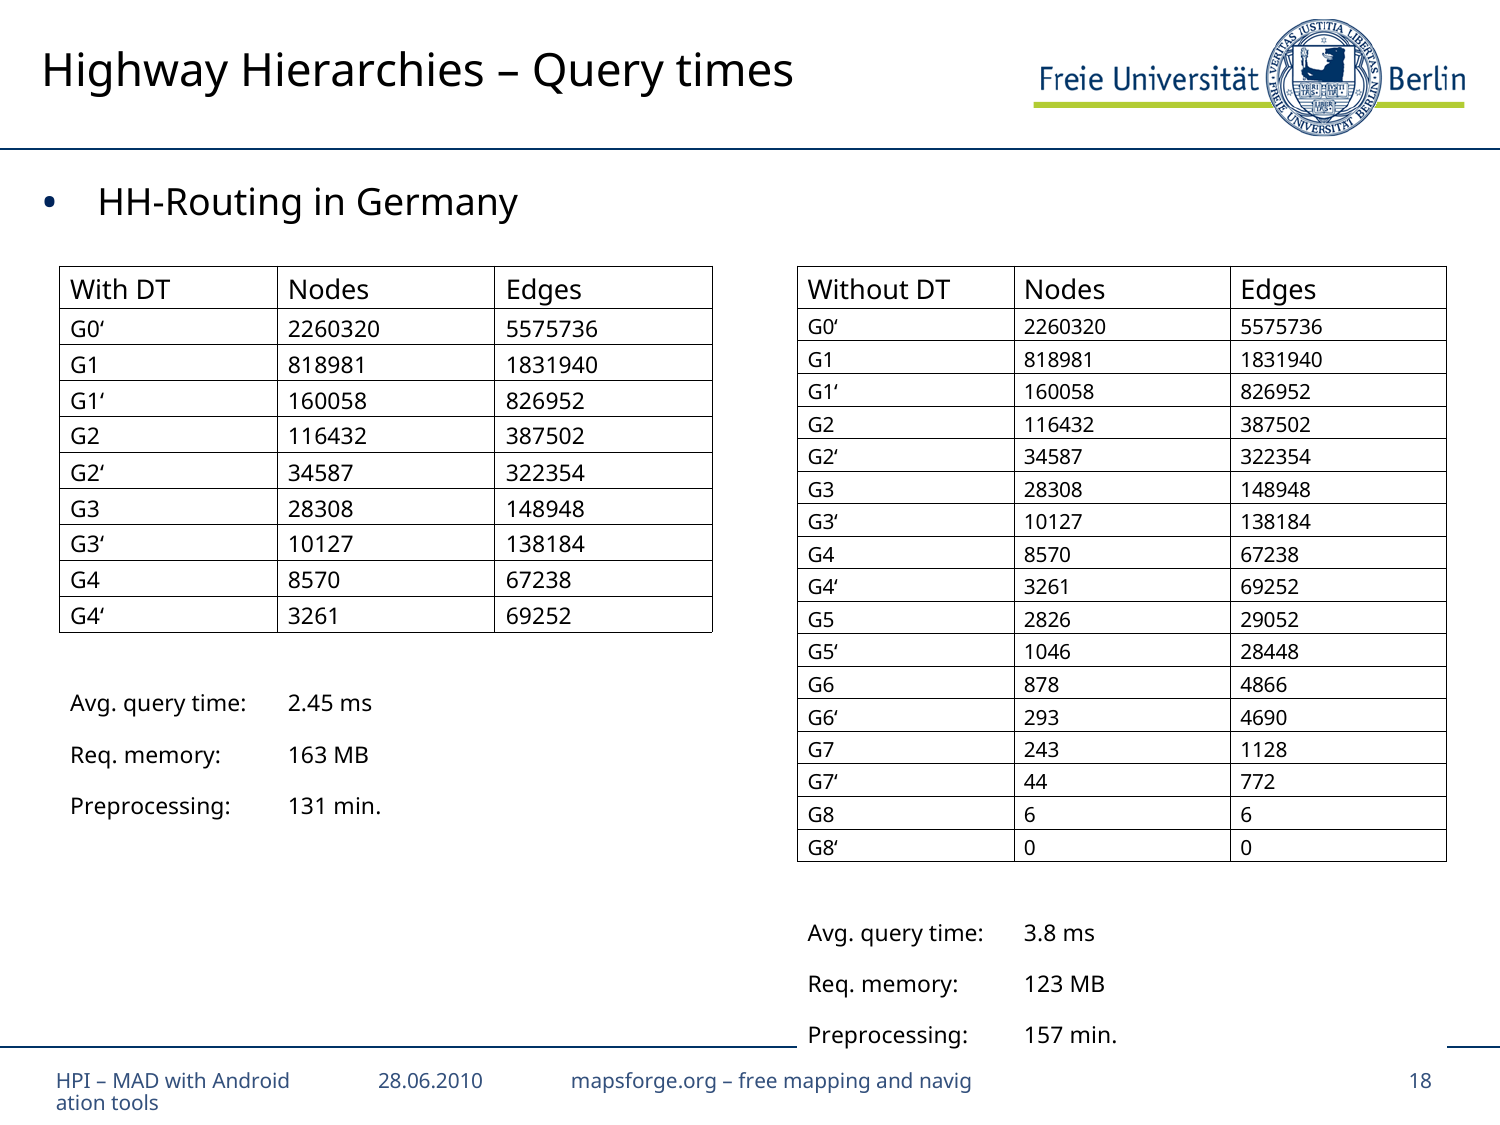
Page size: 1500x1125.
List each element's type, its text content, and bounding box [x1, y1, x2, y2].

table_cell 772 [1231, 764, 1446, 796]
table_cell 29052 [1231, 602, 1446, 633]
table_cell 826952 [1231, 374, 1446, 406]
table_cell G0‘ [798, 309, 1014, 340]
table_cell G3‘ [60, 525, 277, 560]
table_cell G6 [798, 667, 1014, 698]
table_cell G4 [60, 561, 277, 596]
table_cell Avg. query time: [797, 912, 1014, 963]
table_cell 163 MB [277, 734, 495, 785]
table_cell G4 [798, 537, 1014, 568]
table_cell 10127 [1015, 504, 1230, 536]
table_cell 1046 [1015, 634, 1230, 666]
table_cell [495, 633, 712, 683]
table_cell G4‘ [60, 597, 277, 632]
table_cell 1831940 [495, 345, 712, 380]
table_cell G3‘ [798, 504, 1014, 536]
table_cell [277, 633, 495, 683]
table_cell 10127 [278, 525, 494, 560]
table_cell 148948 [1231, 472, 1446, 503]
table_cell 34587 [278, 453, 494, 488]
table_cell 8570 [278, 561, 494, 596]
table_cell 28308 [1015, 472, 1230, 503]
table_cell 5575736 [1231, 309, 1446, 340]
table_cell [495, 785, 712, 836]
table_cell 322354 [495, 453, 712, 488]
table_cell 1831940 [1231, 341, 1446, 373]
table_cell G2‘ [60, 453, 277, 488]
table_cell Req. memory: [59, 734, 277, 785]
list HH-Routing in Germany [41, 175, 1447, 919]
table_cell 2260320 [278, 309, 494, 344]
table_cell 1128 [1231, 732, 1446, 763]
table_cell 131 min. [277, 785, 495, 836]
table_cell G3 [798, 472, 1014, 503]
table_cell [59, 633, 277, 683]
table_cell 4690 [1231, 699, 1446, 731]
table_cell G1‘ [798, 374, 1014, 406]
table_cell Req. memory: [797, 963, 1014, 1014]
table_cell G3 [60, 489, 277, 524]
table_cell G5 [798, 602, 1014, 633]
table_cell 8570 [1015, 537, 1230, 568]
table_cell [1230, 963, 1447, 1014]
table_cell 818981 [1015, 341, 1230, 373]
table_cell 387502 [495, 417, 712, 452]
table_cell [495, 683, 712, 734]
table_cell 878 [1015, 667, 1230, 698]
table_cell 0 [1015, 830, 1230, 861]
table_header Nodes [278, 267, 494, 308]
table_cell [1230, 1014, 1447, 1050]
table_cell 3261 [278, 597, 494, 632]
table_cell 3.8 ms [1014, 912, 1230, 963]
table_cell 148948 [495, 489, 712, 524]
table_cell 322354 [1231, 439, 1446, 471]
table_cell 67238 [1231, 537, 1446, 568]
table_cell 243 [1015, 732, 1230, 763]
table_cell 6 [1015, 797, 1230, 829]
table_cell 0 [1231, 830, 1446, 861]
table_header Nodes [1015, 267, 1230, 308]
table_cell G7‘ [798, 764, 1014, 796]
table_cell G1‘ [60, 381, 277, 416]
table_header Edges [1231, 267, 1446, 308]
table_cell G8 [798, 797, 1014, 829]
table_cell G8‘ [798, 830, 1014, 861]
table_cell 116432 [1015, 407, 1230, 438]
table_cell 2.45 ms [277, 683, 495, 734]
table_cell [1014, 862, 1230, 912]
table_cell 160058 [1015, 374, 1230, 406]
table_cell [1230, 912, 1447, 963]
table_cell 28308 [278, 489, 494, 524]
table_cell 293 [1015, 699, 1230, 731]
table_cell 826952 [495, 381, 712, 416]
table_cell 2826 [1015, 602, 1230, 633]
table_cell [495, 734, 712, 785]
table_cell G2‘ [798, 439, 1014, 471]
table_cell 138184 [495, 525, 712, 560]
picture [1033, 19, 1470, 137]
table_cell [797, 862, 1014, 912]
table_header Without DT [798, 267, 1014, 308]
table_cell 5575736 [495, 309, 712, 344]
table_header With DT [60, 267, 277, 308]
table_cell 44 [1015, 764, 1230, 796]
table_cell Preprocessing: [59, 785, 277, 836]
table_cell 28448 [1231, 634, 1446, 666]
table_cell 6 [1231, 797, 1446, 829]
table_cell G6‘ [798, 699, 1014, 731]
table_cell G0‘ [60, 309, 277, 344]
table_cell 818981 [278, 345, 494, 380]
table_cell 2260320 [1015, 309, 1230, 340]
table_cell G4‘ [798, 569, 1014, 601]
table_cell 387502 [1231, 407, 1446, 438]
table_cell [1230, 862, 1447, 912]
table_cell 69252 [1231, 569, 1446, 601]
table_cell G5‘ [798, 634, 1014, 666]
table_cell 138184 [1231, 504, 1446, 536]
table_cell Avg. query time: [59, 683, 277, 734]
table_cell 157 min. [1014, 1014, 1230, 1050]
table_cell 3261 [1015, 569, 1230, 601]
table_cell 67238 [495, 561, 712, 596]
table_cell 34587 [1015, 439, 1230, 471]
table_cell 116432 [278, 417, 494, 452]
table_header Edges [495, 267, 712, 308]
table_cell 69252 [495, 597, 712, 632]
table_cell G1 [798, 341, 1014, 373]
table_cell G1 [60, 345, 277, 380]
table_cell 123 MB [1014, 963, 1230, 1014]
table_cell Preprocessing: [797, 1014, 1014, 1050]
table_cell G2 [60, 417, 277, 452]
table_cell G2 [798, 407, 1014, 438]
table_cell G7 [798, 732, 1014, 763]
title Highway Hierarchies – Query times [41, 0, 1016, 138]
table_cell 4866 [1231, 667, 1446, 698]
table_cell 160058 [278, 381, 494, 416]
